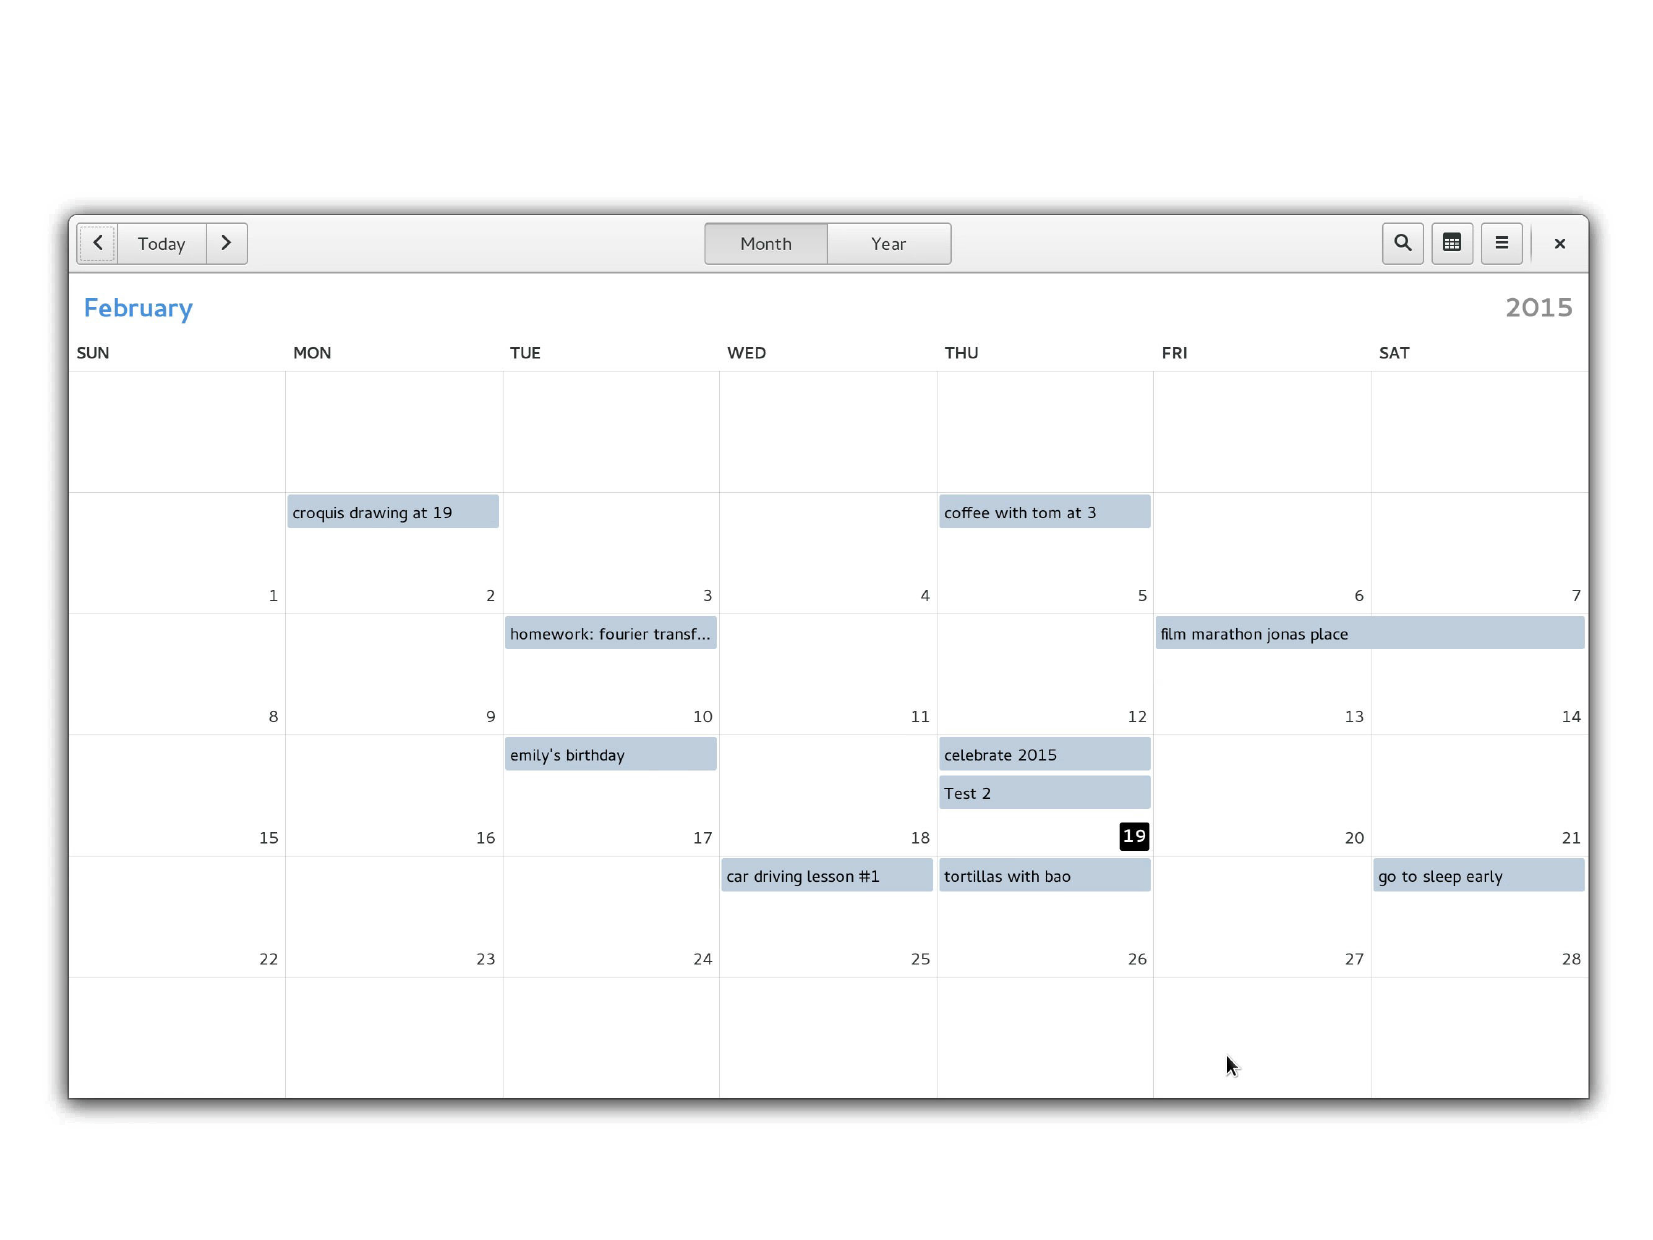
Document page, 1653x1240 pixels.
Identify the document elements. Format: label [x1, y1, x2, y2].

text_box [36, 95, 1617, 1145]
